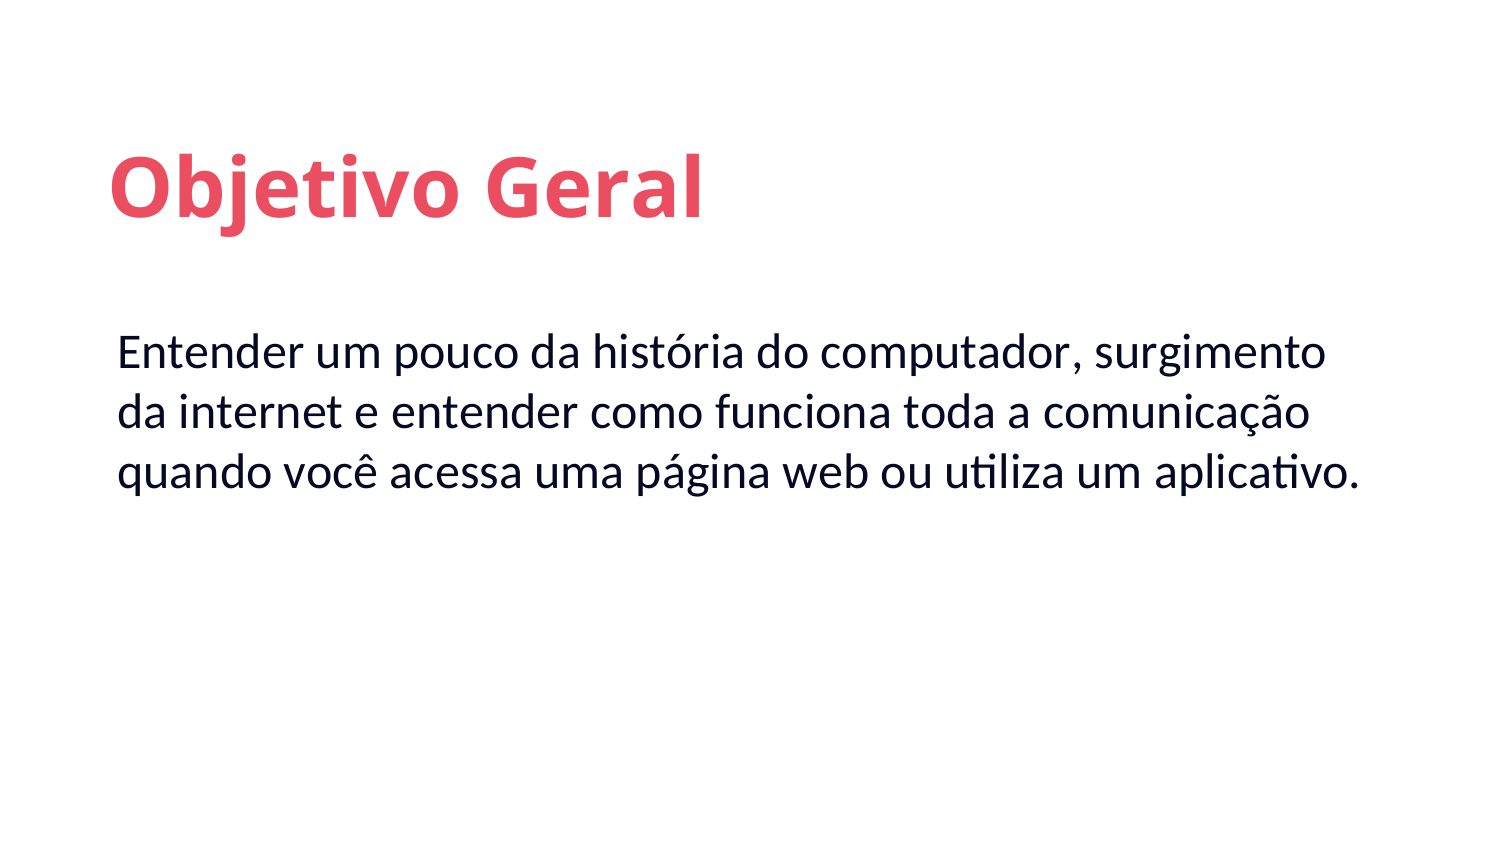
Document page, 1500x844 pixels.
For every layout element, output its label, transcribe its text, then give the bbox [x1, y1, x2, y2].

text_box Entender um pouco da história do computador, surgimento da internet e entender como funciona toda a comunicação quando você acessa uma página web ou utiliza um aplicativo. [77, 255, 1393, 562]
text_box Objetivo Geral [92, 104, 1408, 243]
